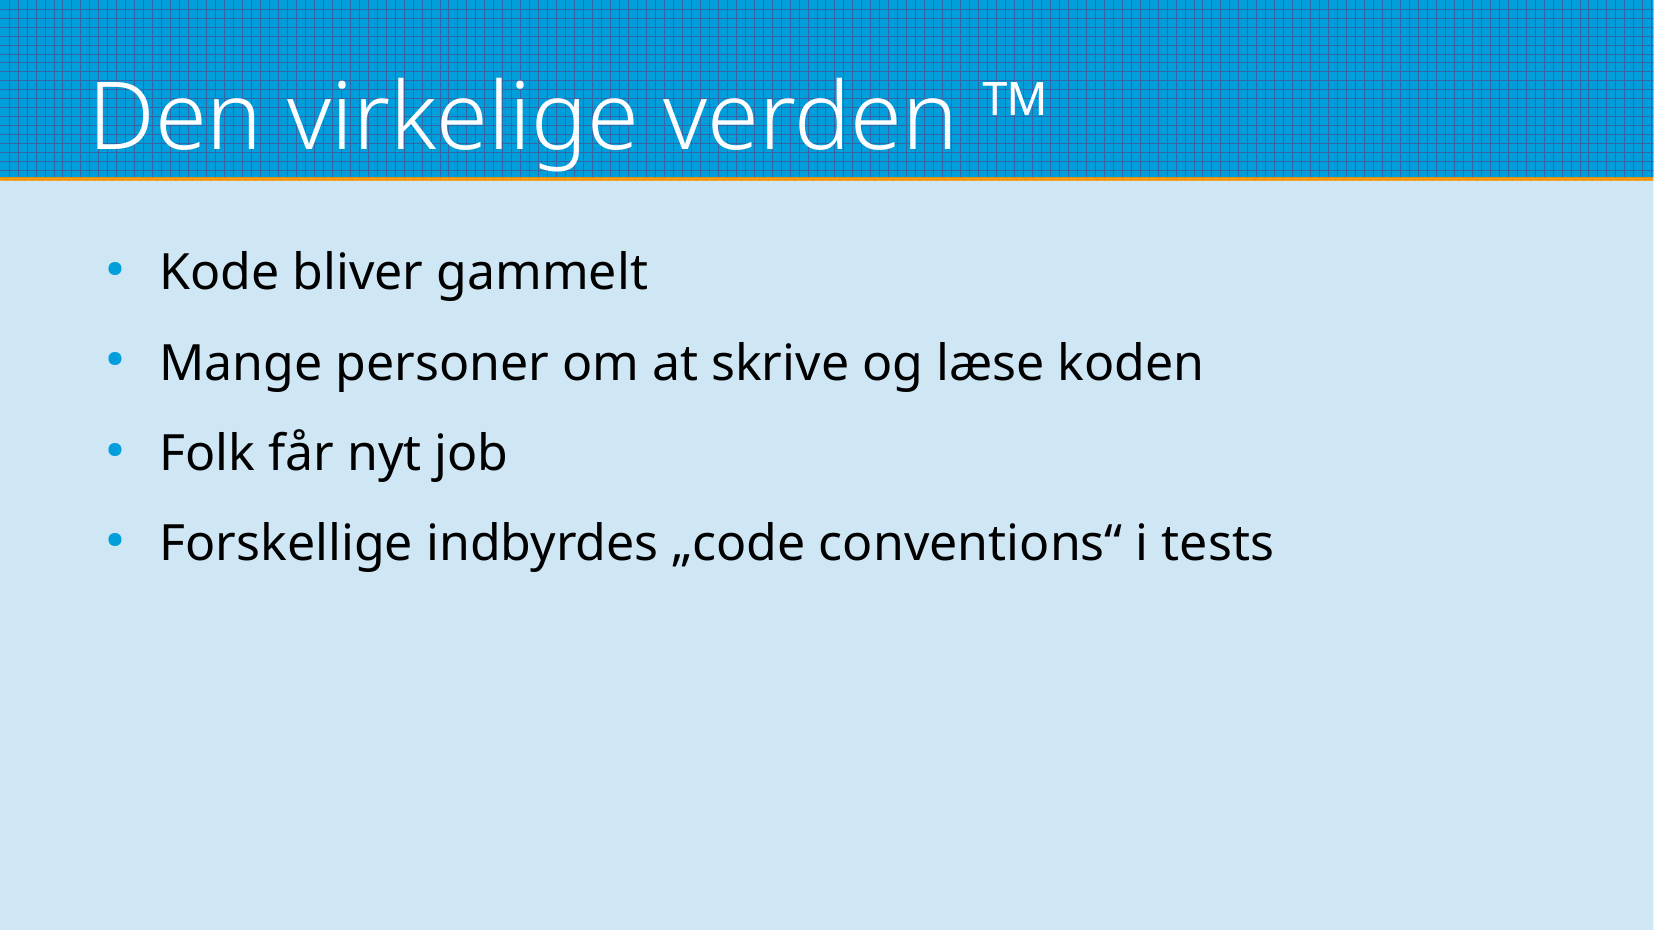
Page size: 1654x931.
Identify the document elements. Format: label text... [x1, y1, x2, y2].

title Den virkelige verden ™ [88, 14, 1565, 178]
list Kode bliver gammelt Mange personer om at skrive og læse koden Folk får nyt job Forskellige indbyrdes „code conventions“ i tests [88, 236, 1565, 813]
